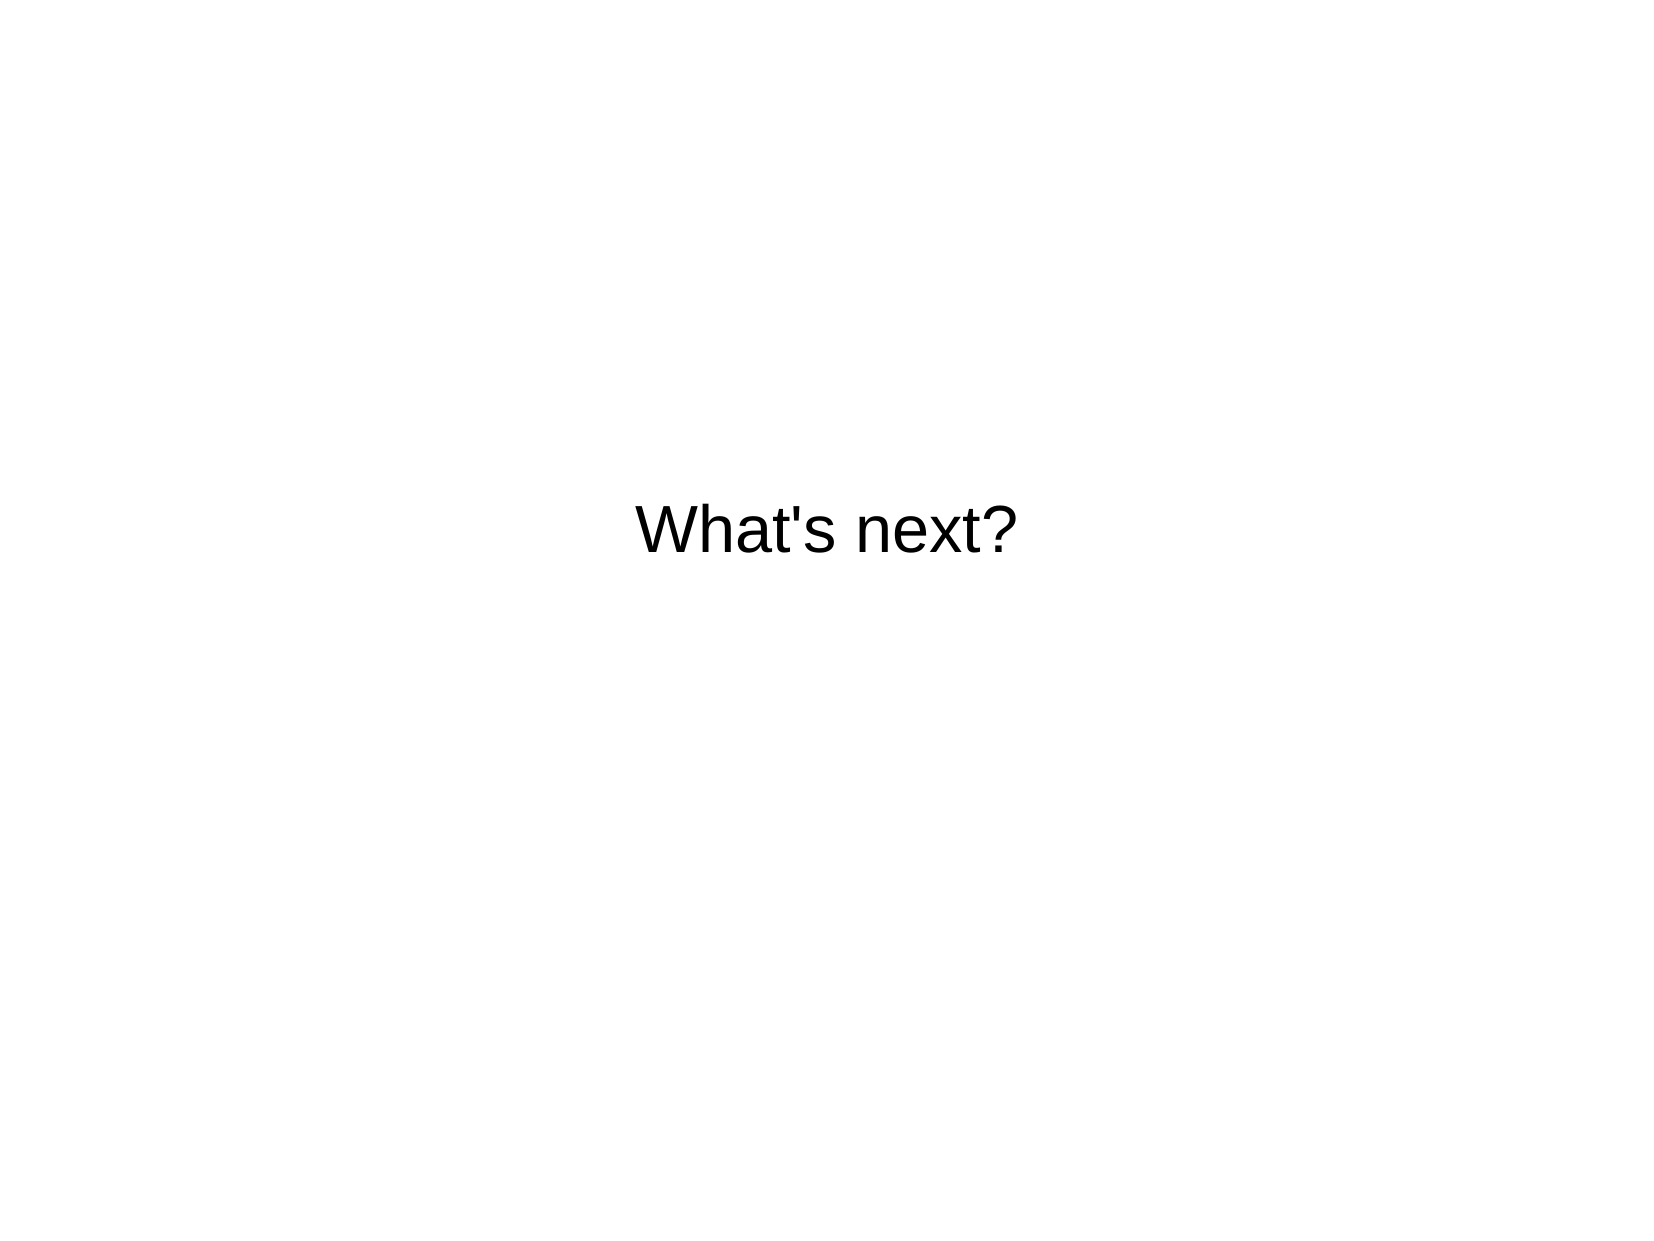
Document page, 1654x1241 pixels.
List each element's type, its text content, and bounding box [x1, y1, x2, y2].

subtitle What's next? [82, 49, 1571, 1010]
